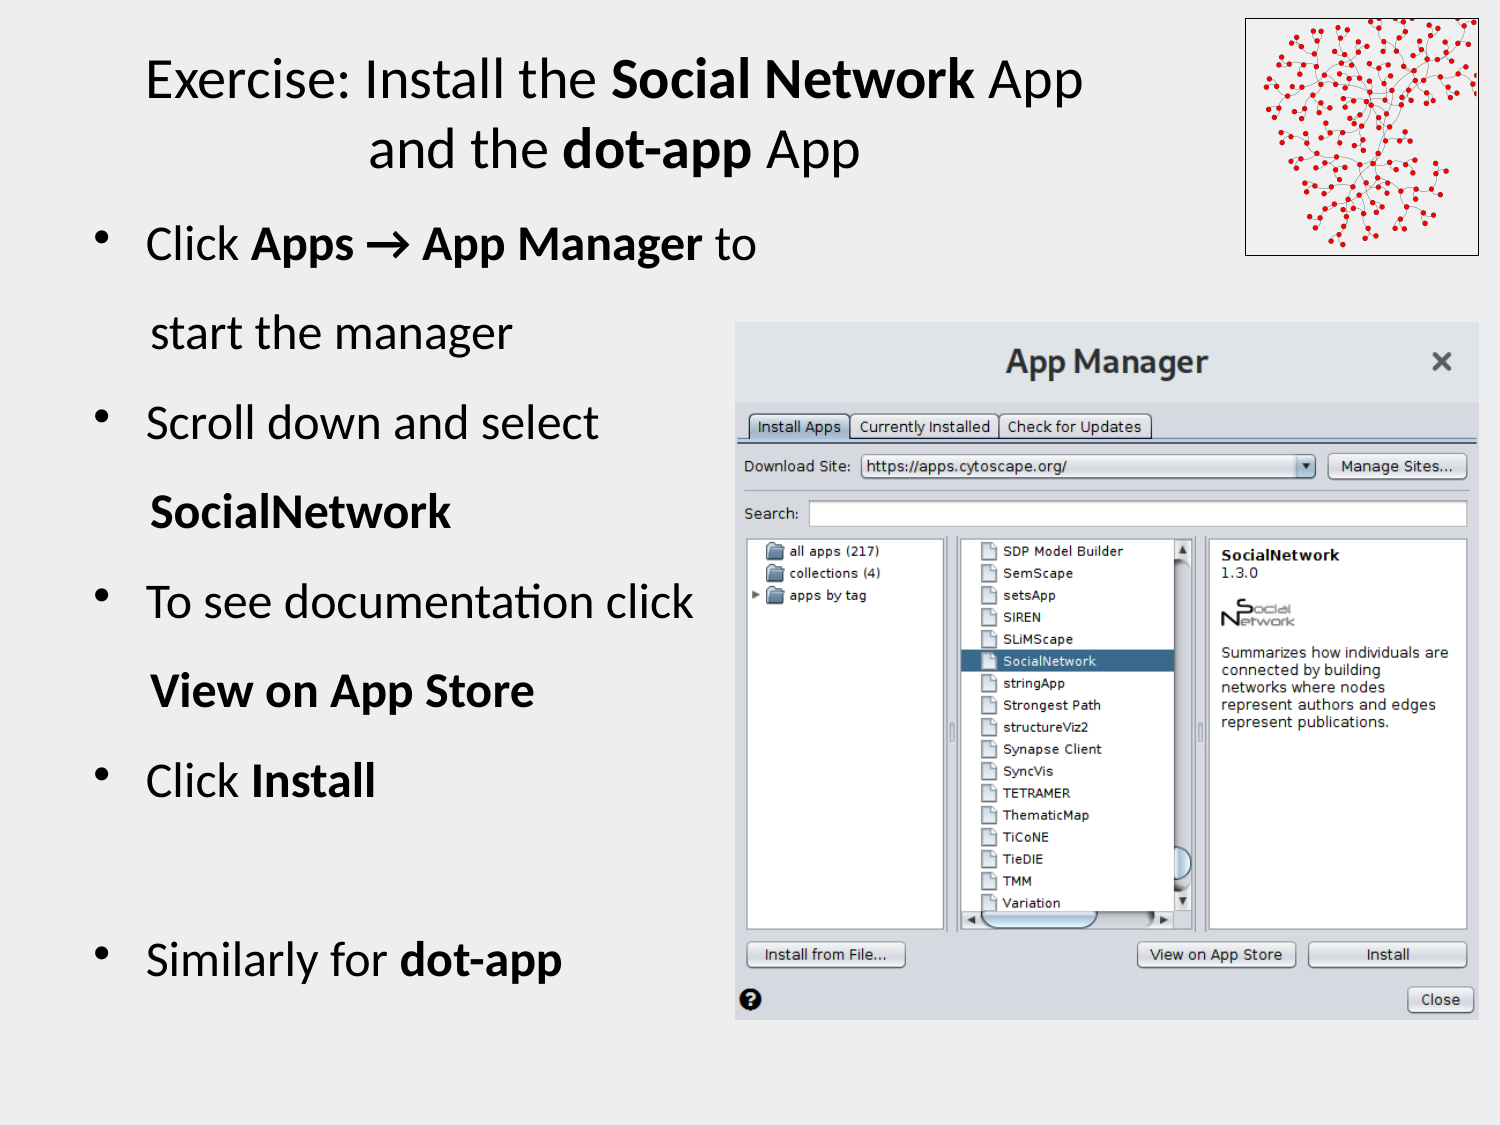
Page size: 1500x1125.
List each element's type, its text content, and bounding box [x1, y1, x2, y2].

text_box Click Apps → App Manager to start the manager Scroll down and select SocialNetwork To see documentation click View on App Store Click Install Similarly for dot-app [75, 210, 1470, 1020]
text_box Exercise: Install the Social Network App and the dot-app App [0, 39, 1290, 180]
picture [1246, 19, 1478, 255]
picture [735, 321, 1479, 1020]
